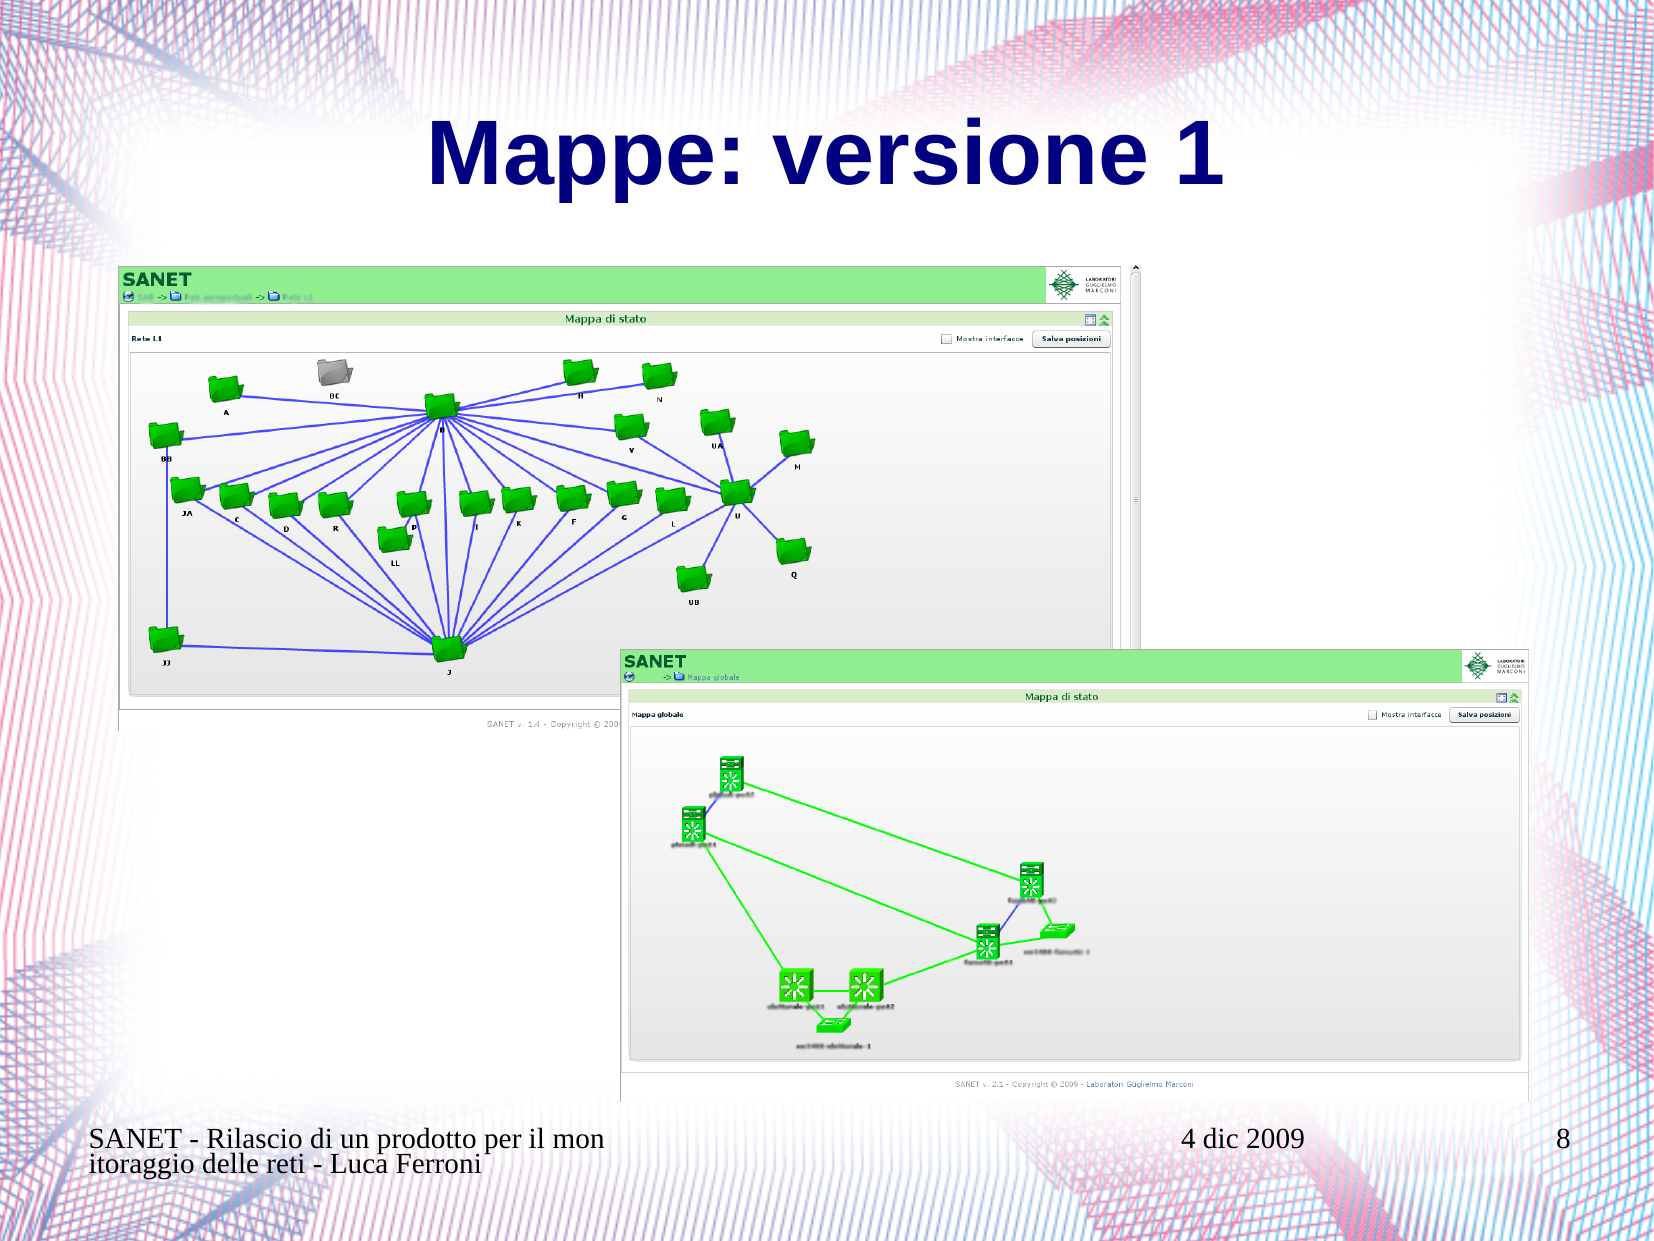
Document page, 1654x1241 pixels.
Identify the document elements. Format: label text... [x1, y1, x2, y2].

title Mappe: versione 1 [82, 49, 1571, 257]
picture [0, 0, 1654, 1241]
